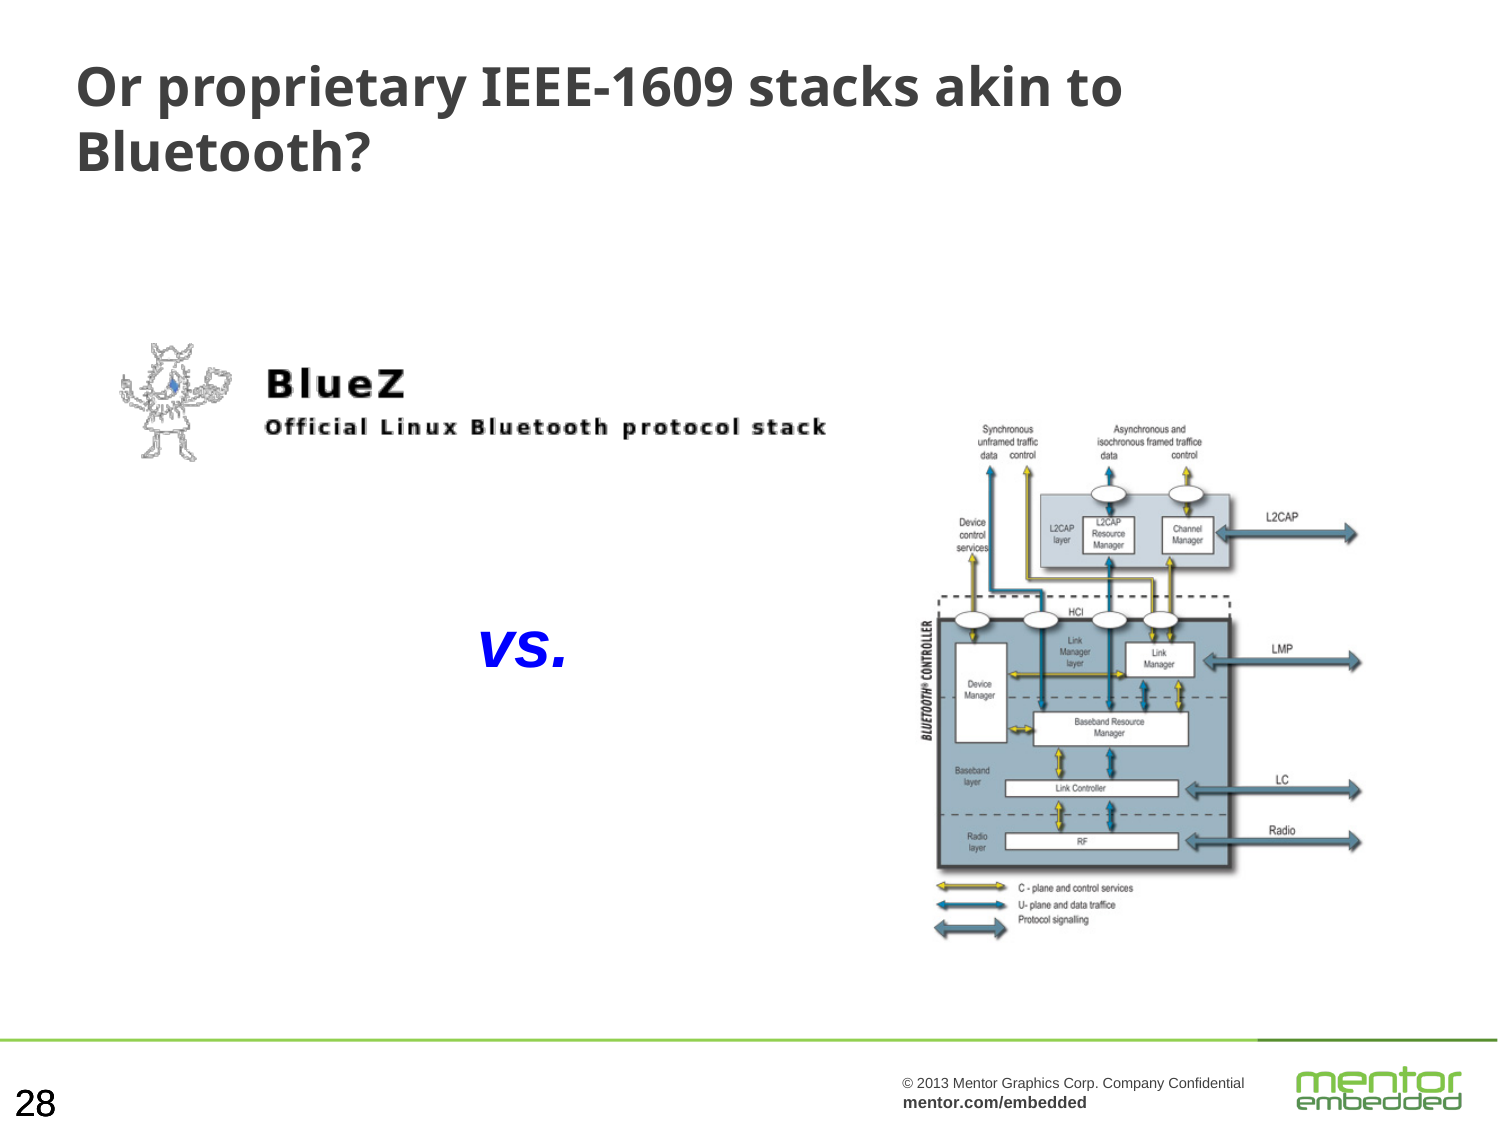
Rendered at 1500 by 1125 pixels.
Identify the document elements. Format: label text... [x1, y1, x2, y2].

picture [90, 343, 841, 465]
picture [915, 419, 1366, 944]
title Or proprietary IEEE-1609 stacks akin to Bluetooth? [0, 45, 1500, 191]
text_box vs. [462, 600, 586, 691]
picture [1292, 1062, 1464, 1114]
